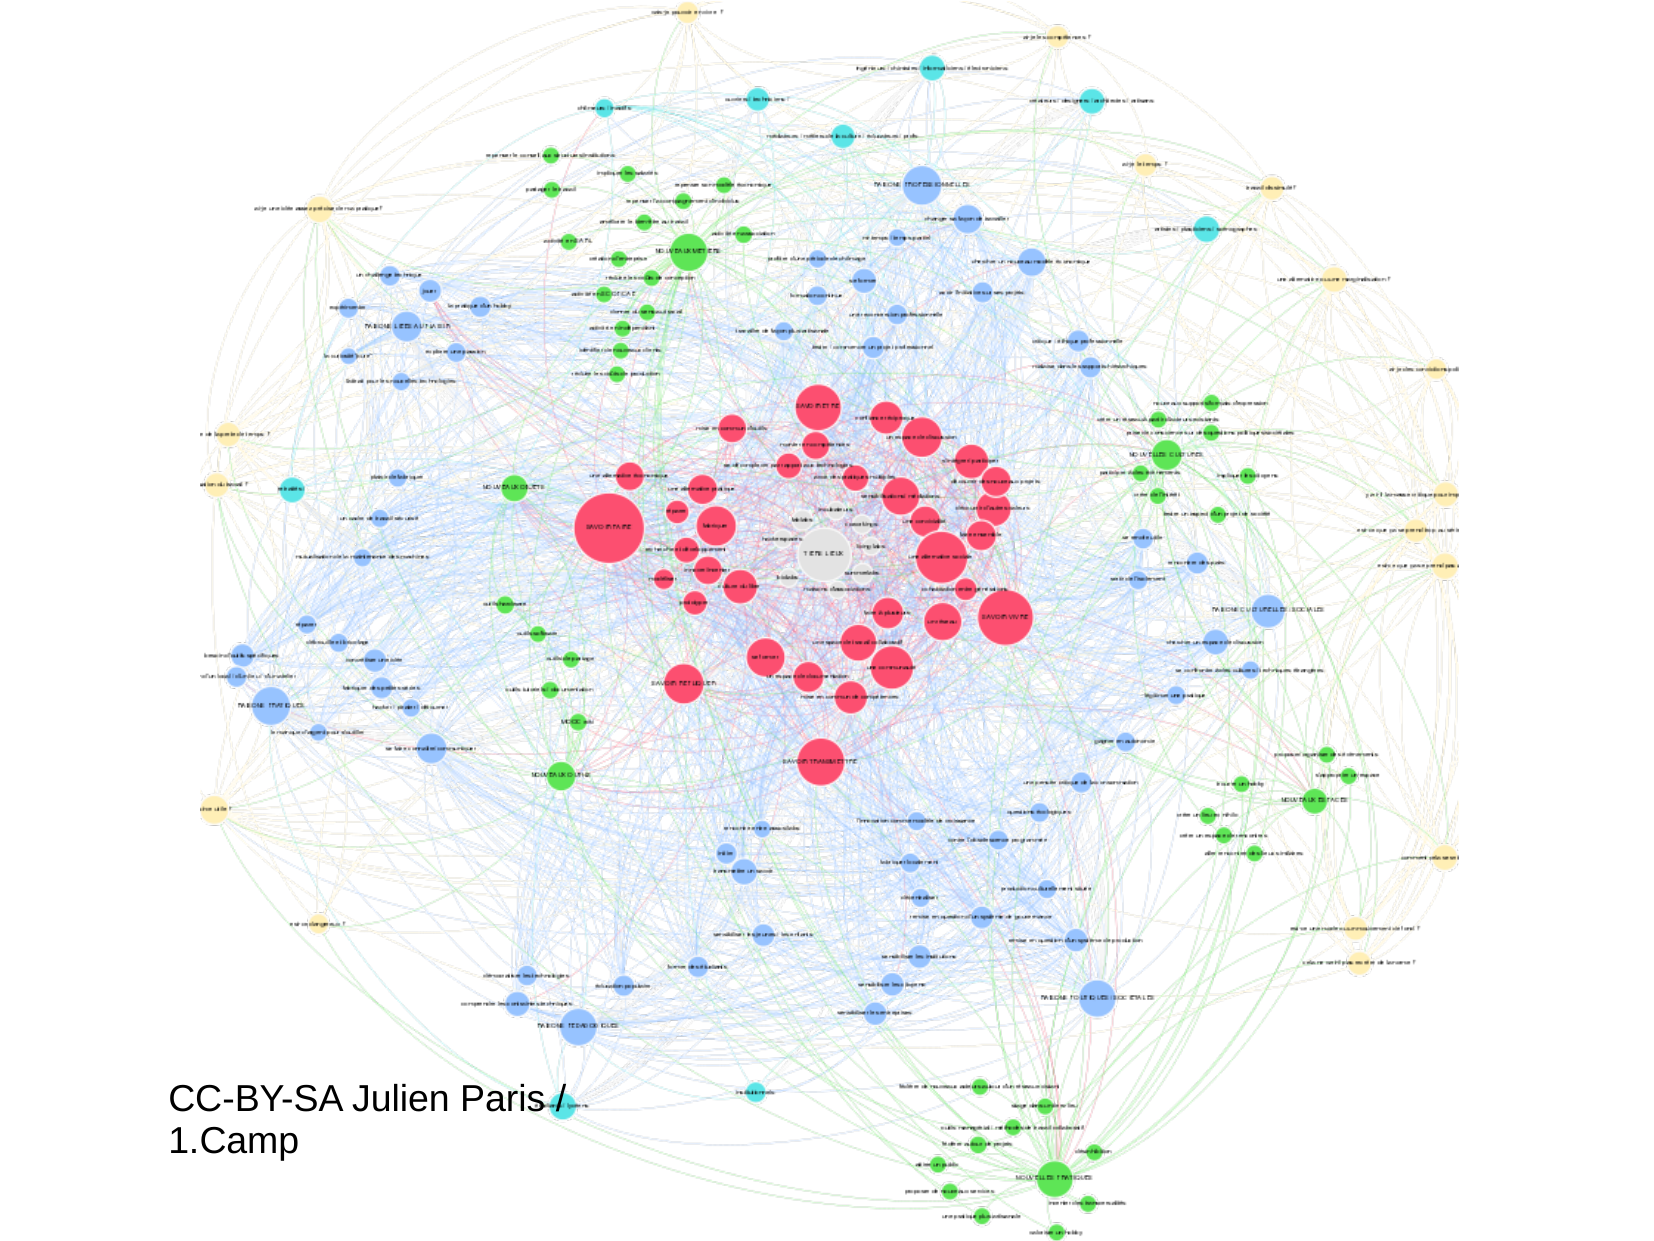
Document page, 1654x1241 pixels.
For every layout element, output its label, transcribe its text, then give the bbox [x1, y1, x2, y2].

text_box CC-BY-SA Julien Paris / 1.Camp [153, 1070, 709, 1170]
picture [200, 1, 1459, 1241]
